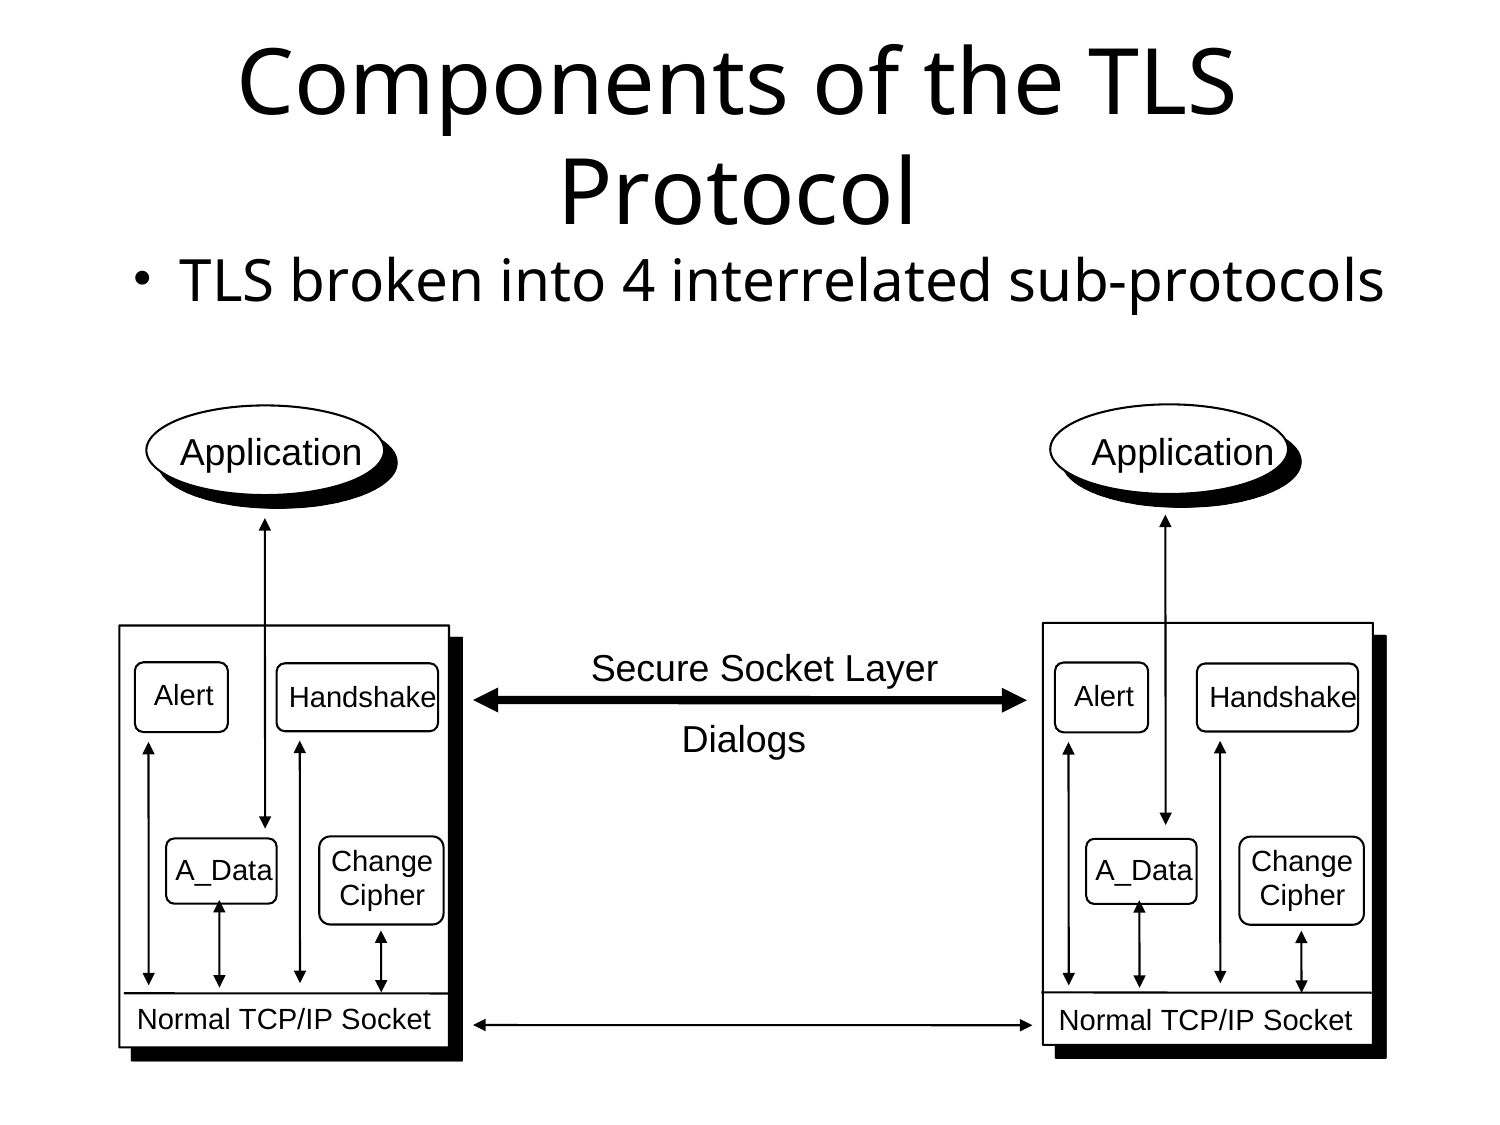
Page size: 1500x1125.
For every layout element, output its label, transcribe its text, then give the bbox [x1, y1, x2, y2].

text_box [1241, 886, 1359, 923]
text_box [278, 722, 436, 730]
text_box Change [316, 837, 480, 886]
text_box [321, 886, 439, 923]
text_box Normal TCP/IP Socket [122, 996, 544, 1044]
text_box [1088, 895, 1195, 902]
text_box [181, 482, 350, 496]
text_box Secure Socket Layer [575, 640, 993, 697]
text_box Cipher [324, 872, 467, 920]
text_box [278, 665, 437, 673]
text_box Change [1236, 838, 1401, 886]
text_box [1056, 664, 1147, 731]
text_box [146, 426, 165, 475]
text_box A_Data [160, 847, 320, 895]
text_box [1088, 840, 1195, 847]
text_box Handshake [274, 673, 511, 722]
text_box Application [1076, 424, 1316, 482]
text_box Alert [139, 672, 245, 720]
text_box Application [165, 424, 404, 482]
text_box Handshake [1194, 674, 1431, 722]
text_box Cipher [1244, 872, 1387, 920]
text_box Components of the TLS Protocol [62, 15, 1413, 250]
text_box TLS broken into 4 interrelated sub-protocols [118, 236, 1419, 391]
text_box Alert [1059, 672, 1164, 721]
text_box [1198, 722, 1357, 730]
text_box A_Data [1080, 847, 1240, 895]
text_box [168, 405, 362, 424]
text_box Dialogs [666, 712, 866, 769]
text_box [1198, 665, 1357, 674]
text_box [168, 895, 275, 902]
text_box Normal TCP/IP Socket [1043, 997, 1466, 1045]
text_box [1088, 482, 1251, 494]
text_box [168, 840, 275, 847]
text_box [119, 625, 449, 1048]
text_box [1050, 404, 1268, 478]
text_box [1042, 622, 1373, 1045]
